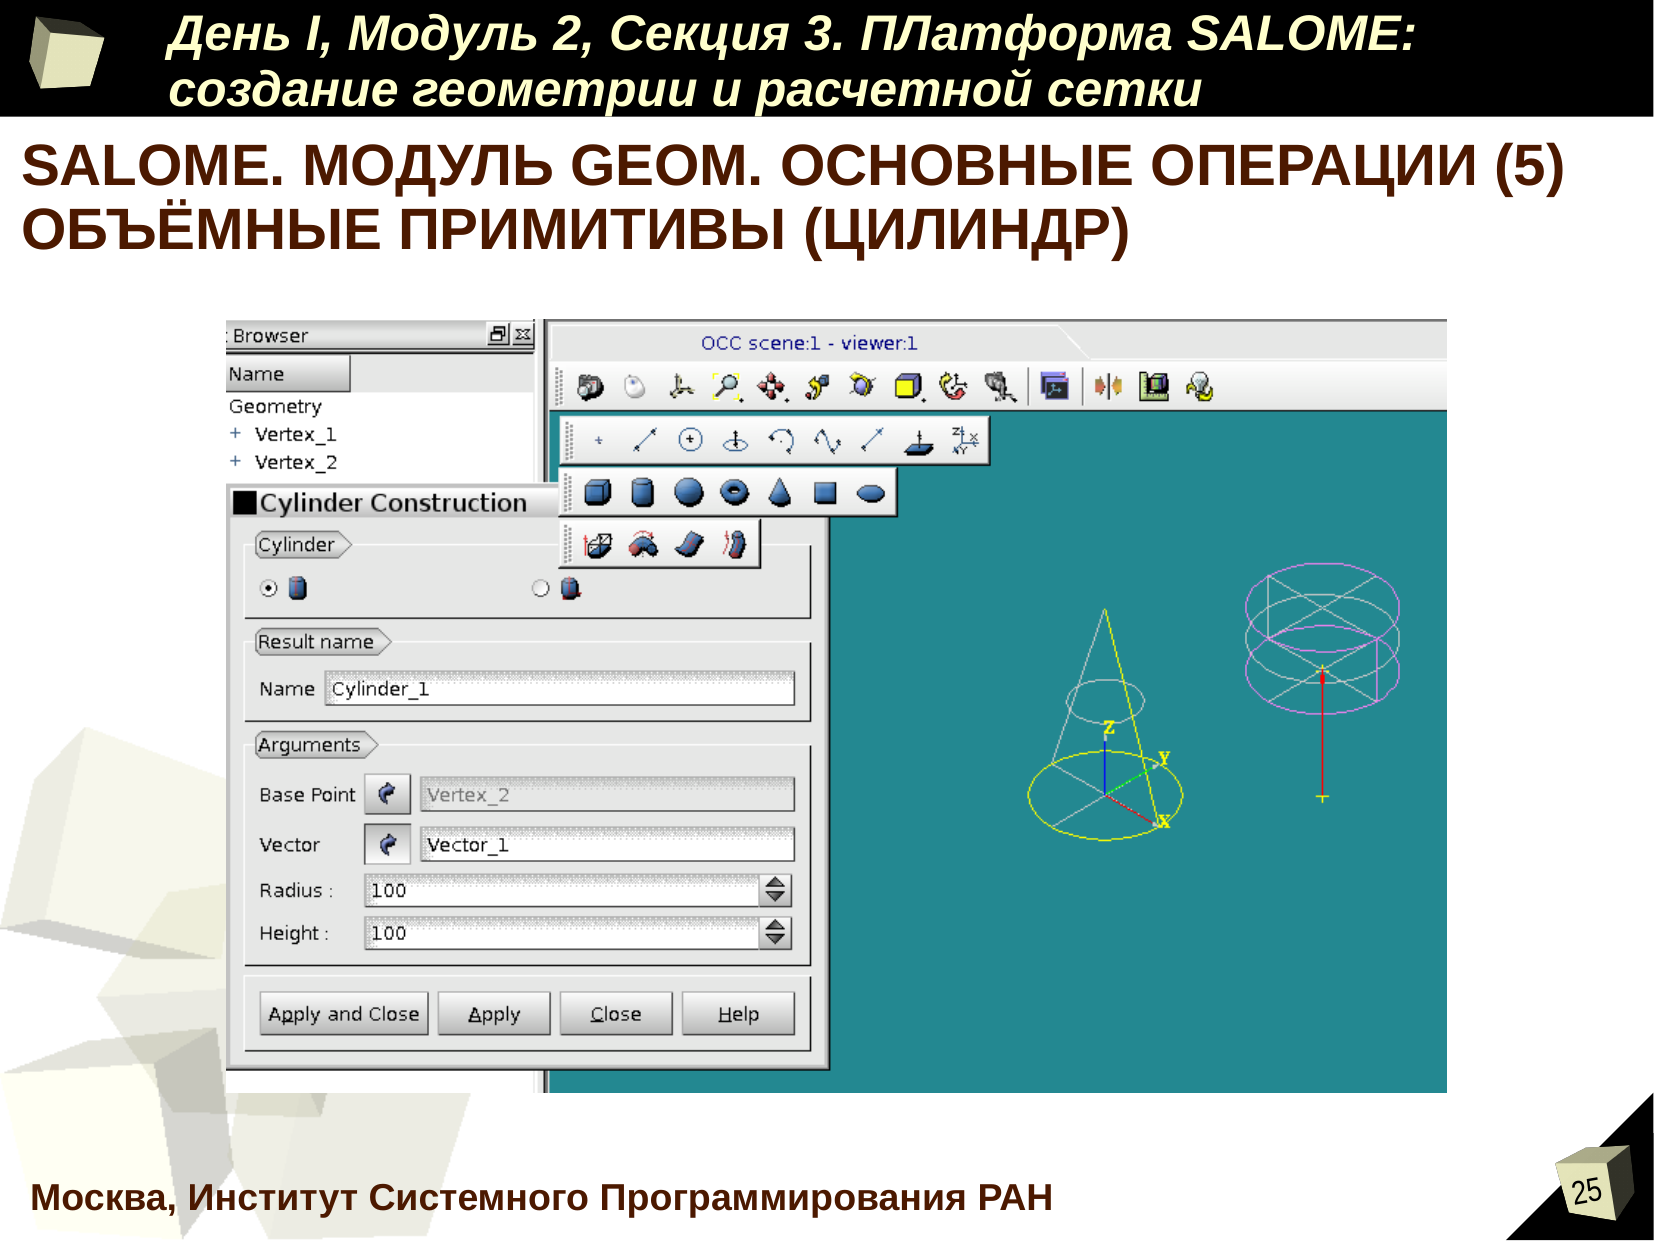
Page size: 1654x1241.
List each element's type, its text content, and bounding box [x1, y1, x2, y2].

picture [464, 1193, 472, 1198]
text_box SALOME. МОДУЛЬ GEOM. ОСНОВНЫЕ ОПЕРАЦИИ (5) ОБЪЁМНЫЕ ПРИМИТИВЫ (ЦИЛИНДР) [6, 124, 1654, 270]
picture [0, 319, 1447, 1241]
